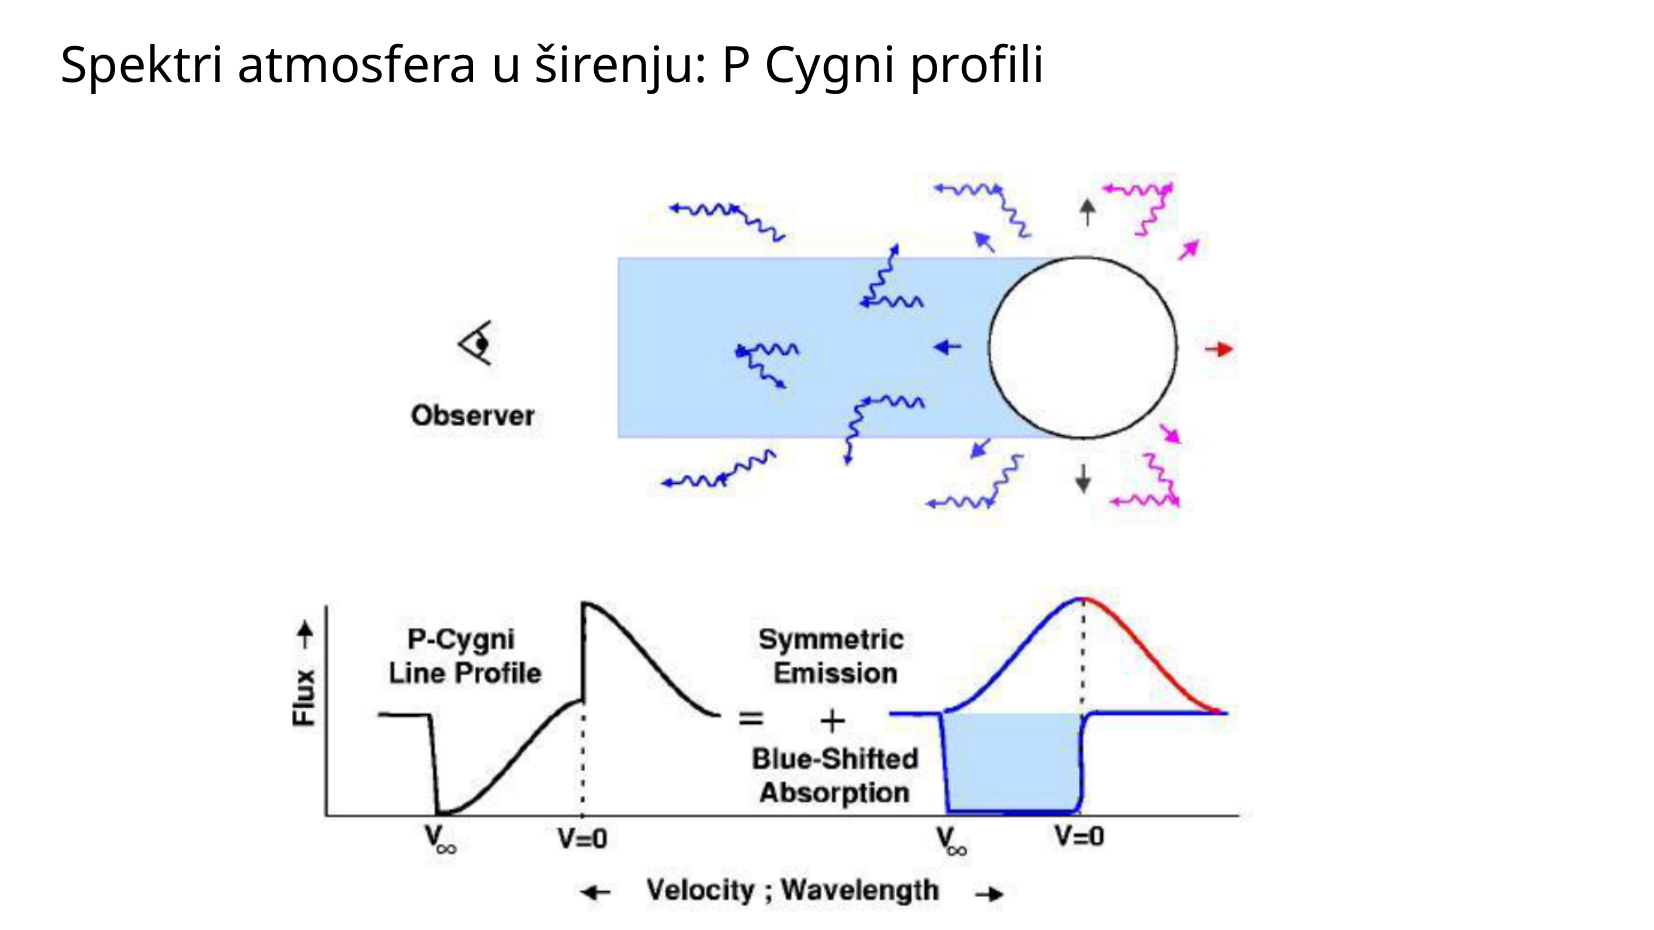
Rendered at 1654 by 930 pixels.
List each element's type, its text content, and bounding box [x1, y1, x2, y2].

picture [187, 132, 1388, 930]
title Spektri atmosfera u širenju: P Cygni profili [59, 13, 1648, 113]
